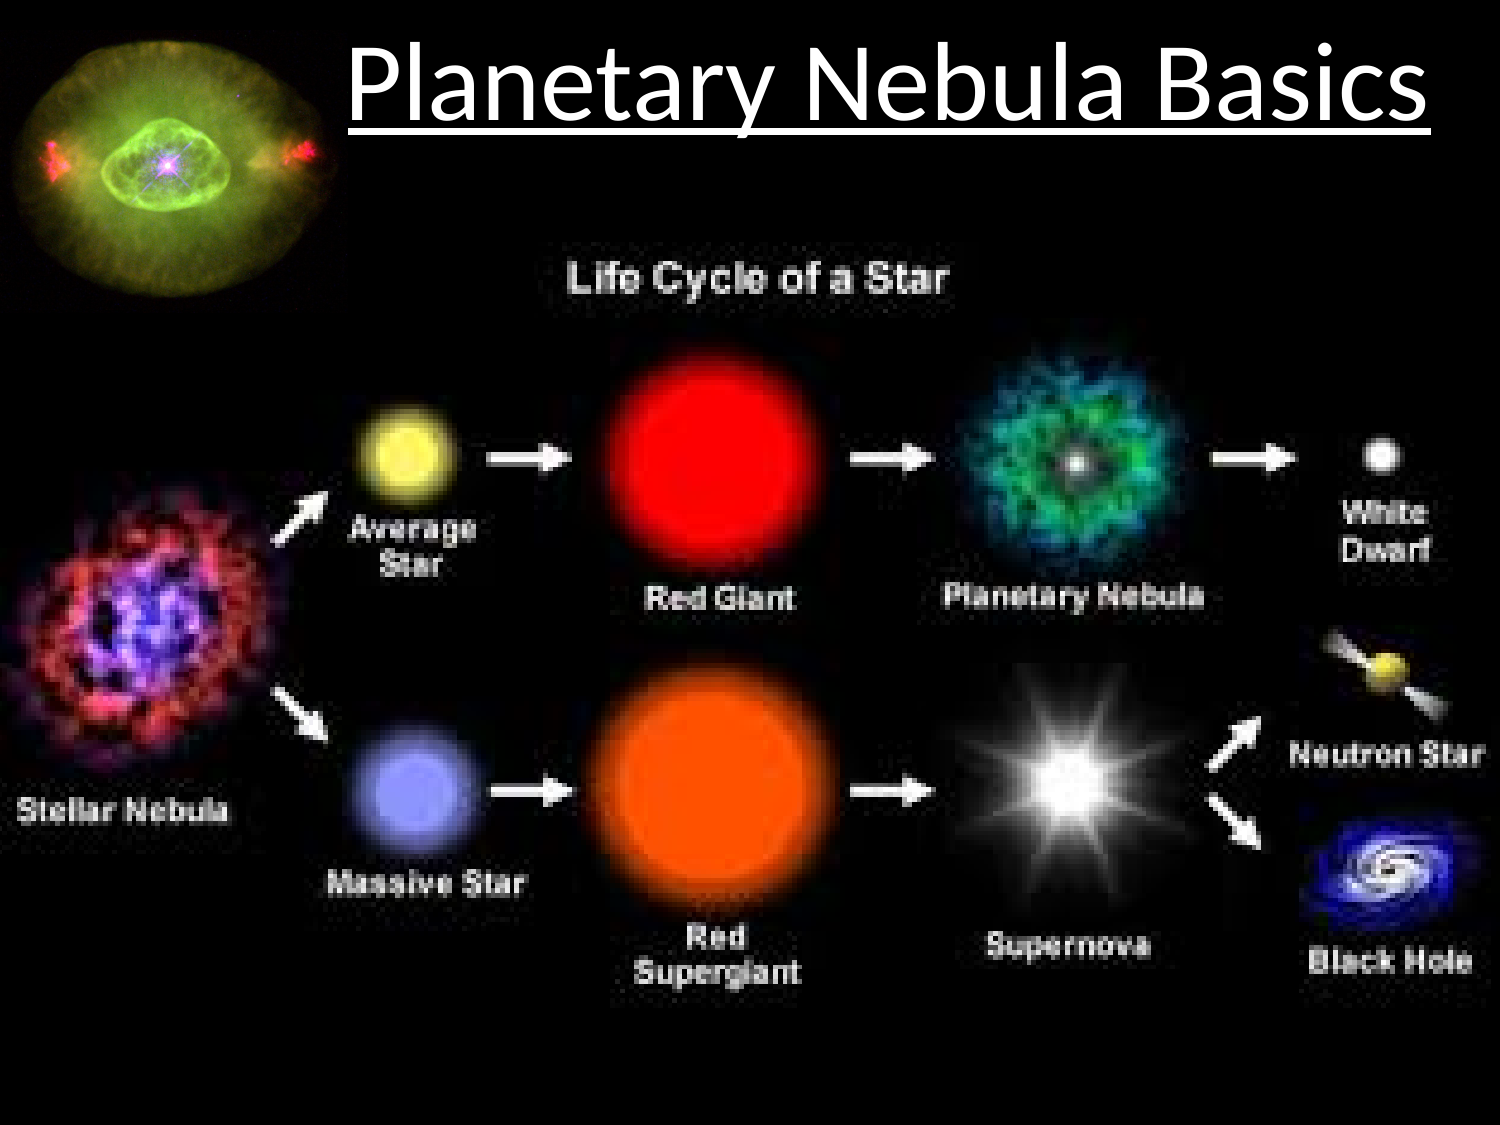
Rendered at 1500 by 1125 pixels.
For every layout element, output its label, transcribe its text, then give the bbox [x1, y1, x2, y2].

picture [0, 30, 1500, 1013]
text_box Planetary Nebula Basics [278, 0, 1497, 153]
